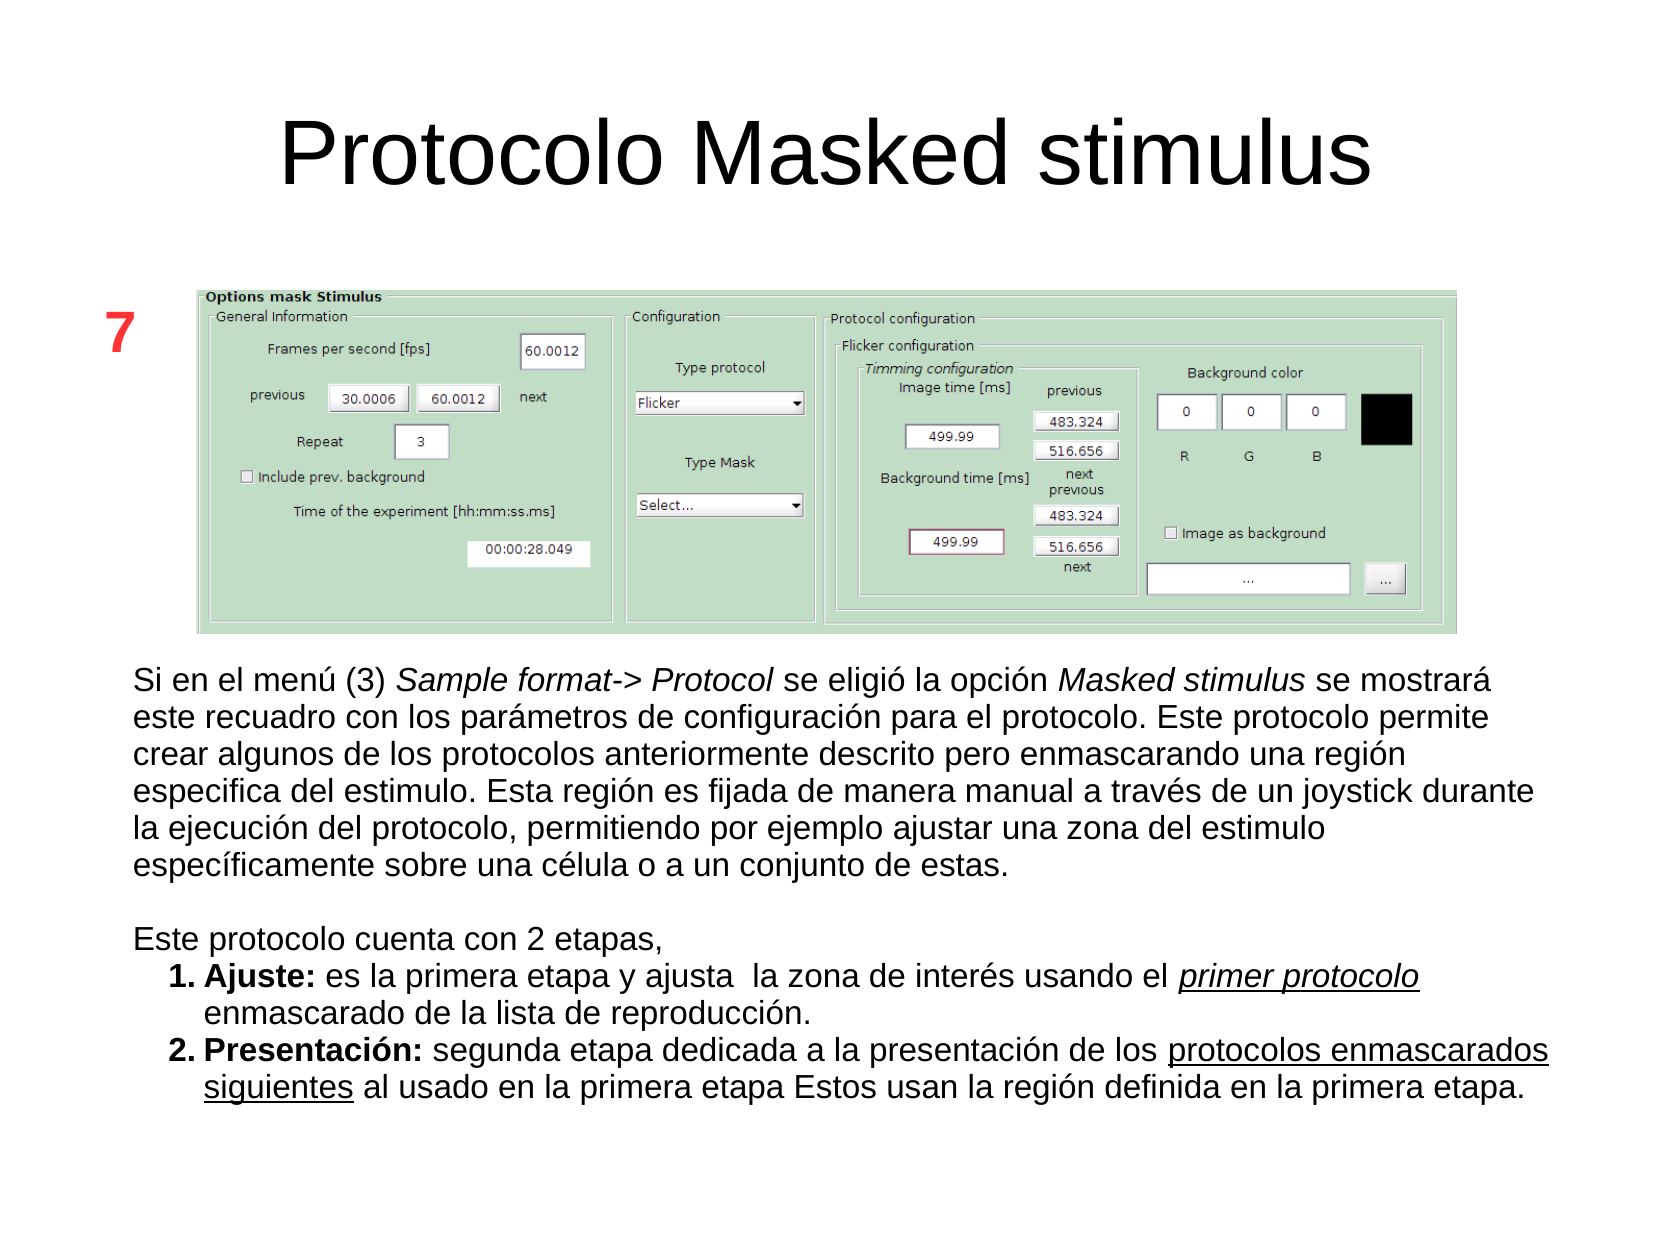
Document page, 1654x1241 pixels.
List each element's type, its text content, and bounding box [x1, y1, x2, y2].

text_box Si en el menú (3) Sample format-> Protocol se eligió la opción Masked stimulus se mostrará este recuadro con los parámetros de configuración para el protocolo. Este protocolo permite crear algunos de los protocolos anteriormente descrito pero enmascarando una región especifica del estimulo. Esta región es fijada de manera manual a través de un joystick durante la ejecución del protocolo, permitiendo por ejemplo ajustar una zona del estimulo específicamente sobre una célula o a un conjunto de estas. Este protocolo cuenta con 2 etapas, Ajuste: es la primera etapa y ajusta la zona de interés usando el primer protocolo enmascarado de la lista de reproducción. Presentación: segunda etapa dedicada a la presentación de los protocolos enmascarados siguientes al usado en la primera etapa Estos usan la región definida en la primera etapa. [82, 654, 1576, 1157]
picture [196, 290, 1457, 634]
title Protocolo Masked stimulus [82, 49, 1571, 257]
text_box 7 [90, 292, 151, 373]
